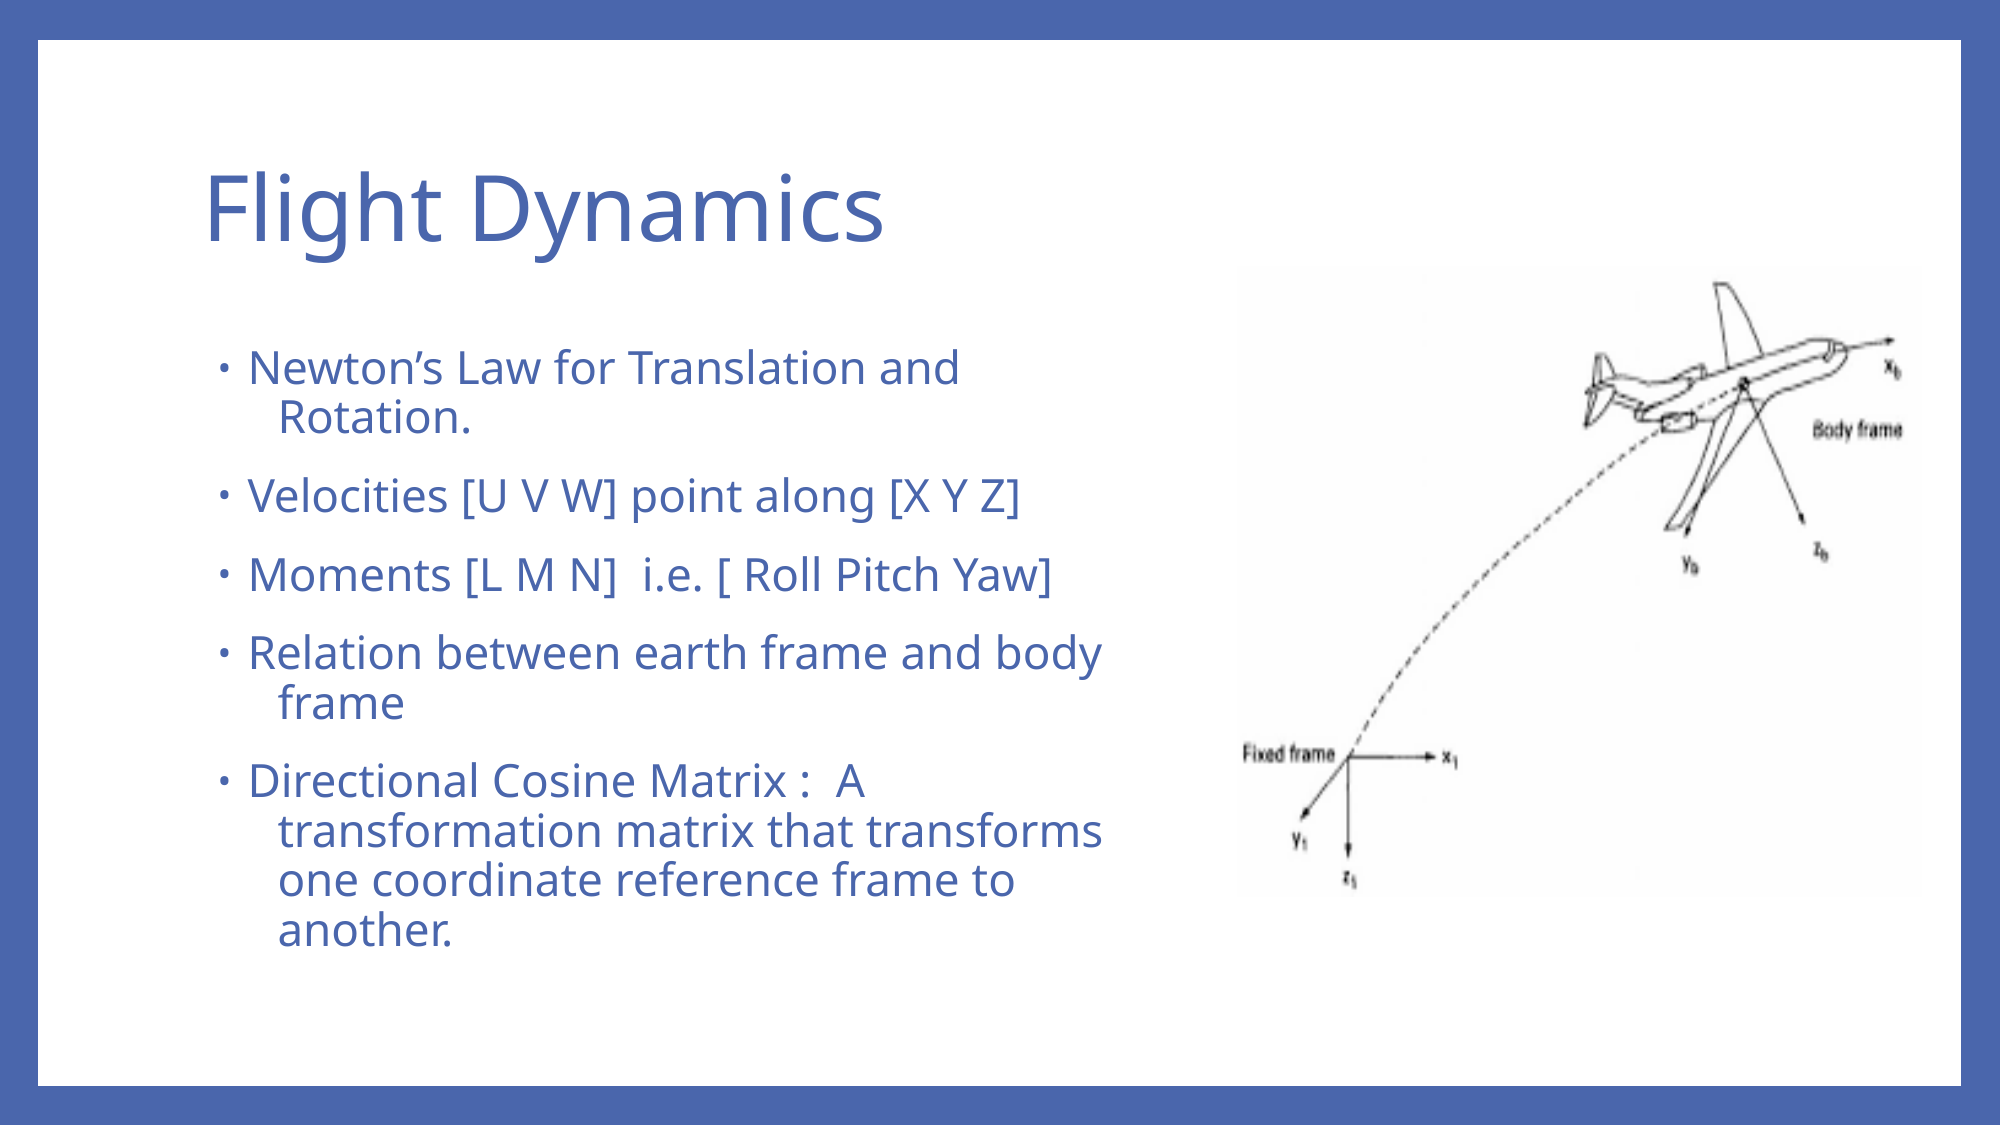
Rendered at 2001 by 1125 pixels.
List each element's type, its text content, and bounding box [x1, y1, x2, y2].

picture [1237, 266, 1922, 897]
title Flight Dynamics [187, 99, 1808, 323]
list Newton’s Law for Translation and Rotation. Velocities [U V W] point along [X Y Z] Moments [L M N] i.e. [ Roll Pitch Yaw] Relation between earth frame and body frame Directional Cosine Matrix : A transformation matrix that transforms one coordinate reference frame to another. [187, 337, 1176, 1000]
